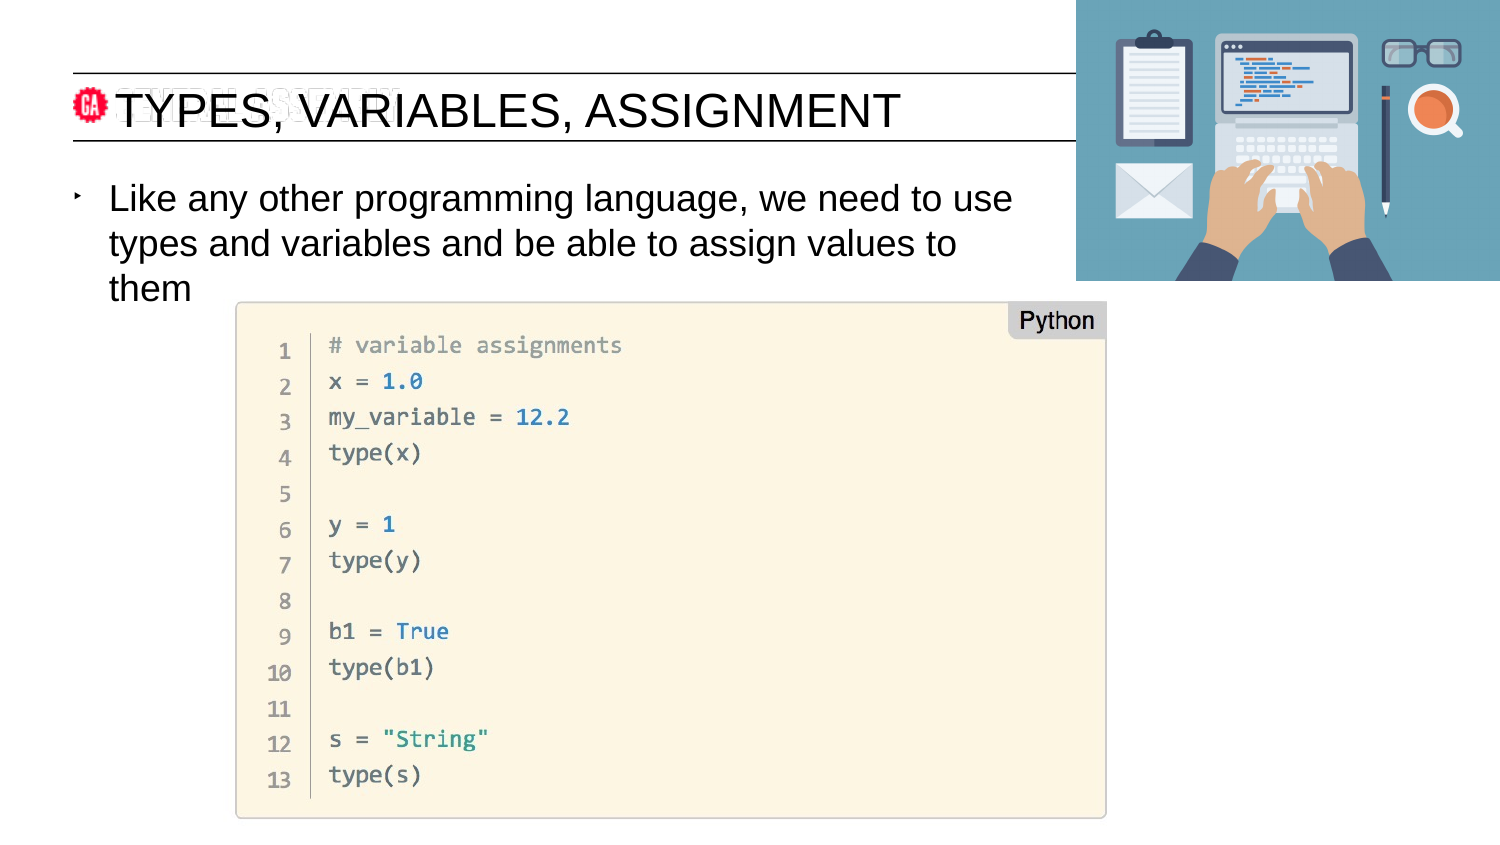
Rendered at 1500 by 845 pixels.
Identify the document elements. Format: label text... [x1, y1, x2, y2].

picture [223, 283, 1131, 831]
picture [1076, 0, 1500, 281]
text_box TYPES, VARIABLES, ASSIGNMENT [114, 79, 1005, 129]
text_box Like any other programming language, we need to use types and variables and be able to assign values to them [73, 173, 1014, 407]
picture [73, 87, 114, 123]
